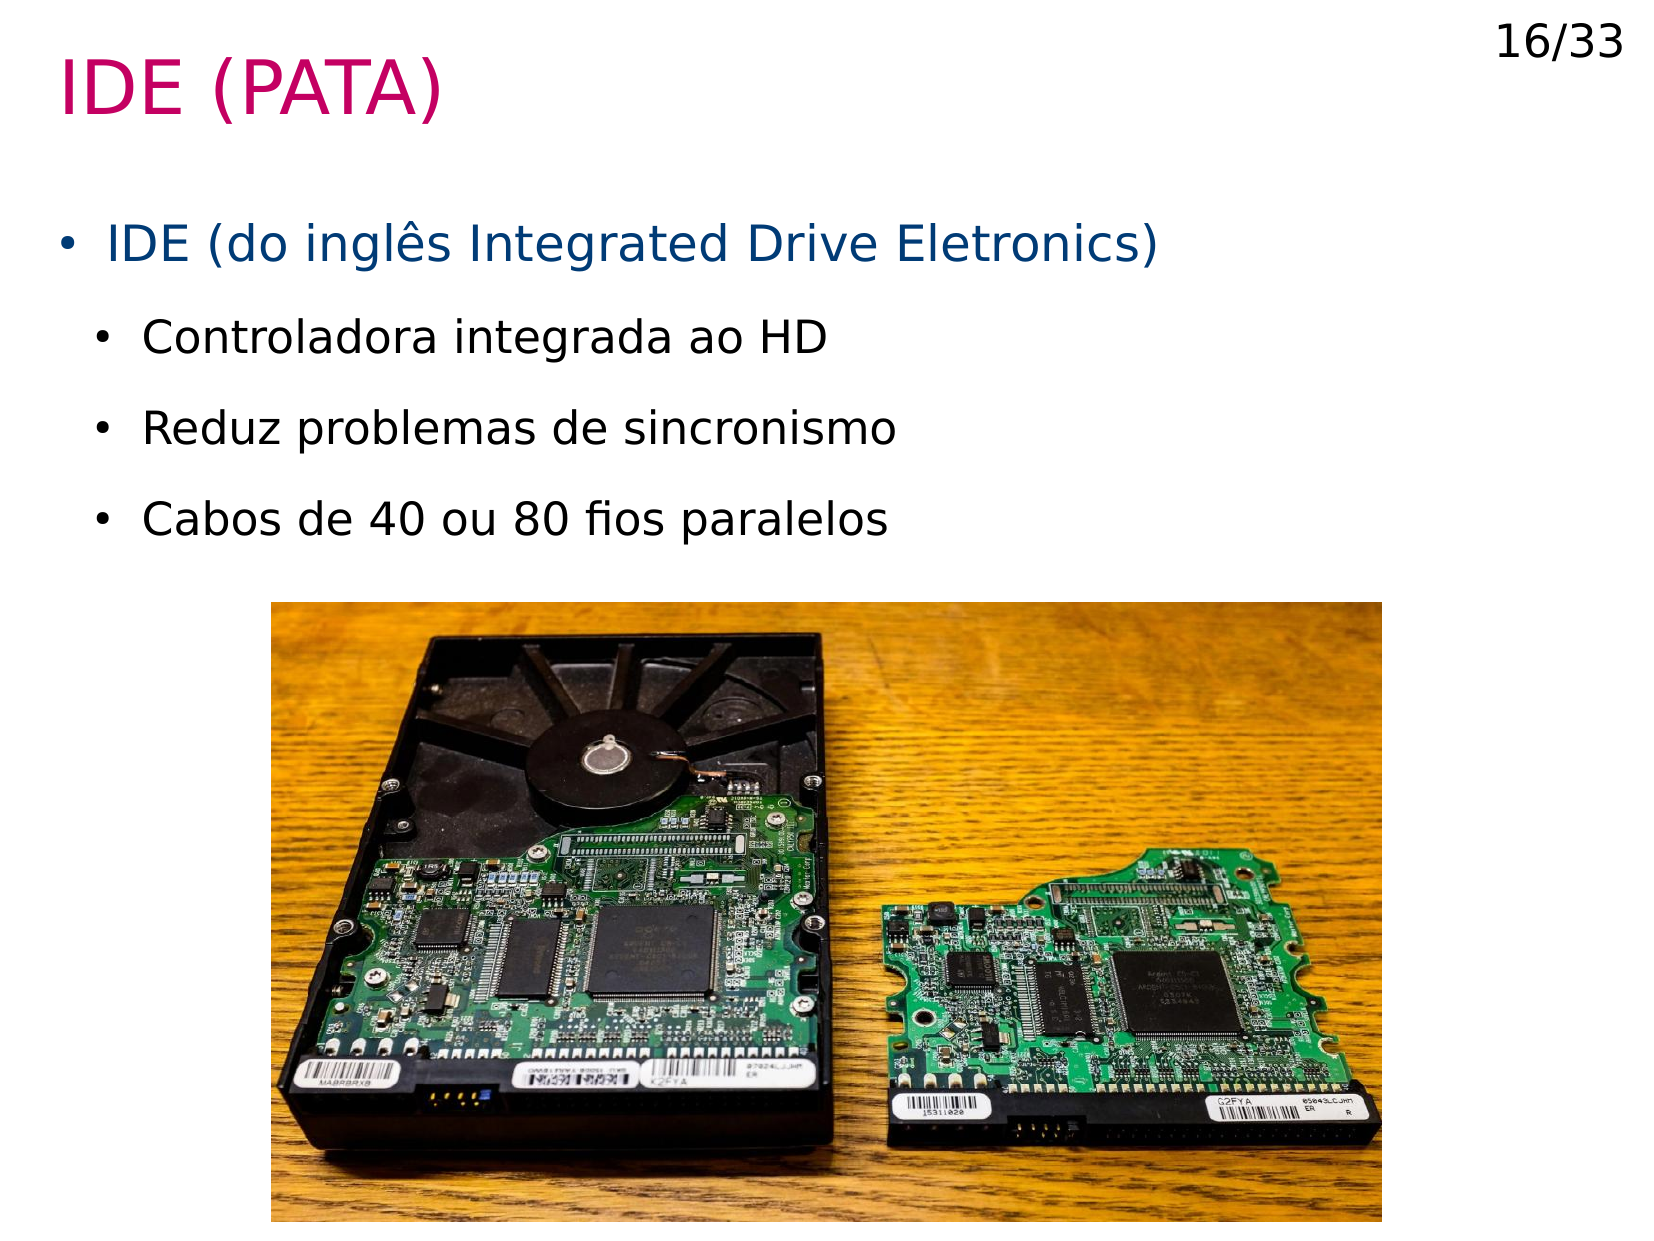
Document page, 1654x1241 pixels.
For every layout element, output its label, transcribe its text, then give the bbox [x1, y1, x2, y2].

picture [271, 602, 1382, 1222]
list IDE (do inglês Integrated Drive Eletronics) Controladora integrada ao HD Reduz problemas de sincronismo Cabos de 40 ou 80 fios paralelos [59, 206, 1625, 1211]
title IDE (PATA) [59, 29, 1625, 148]
